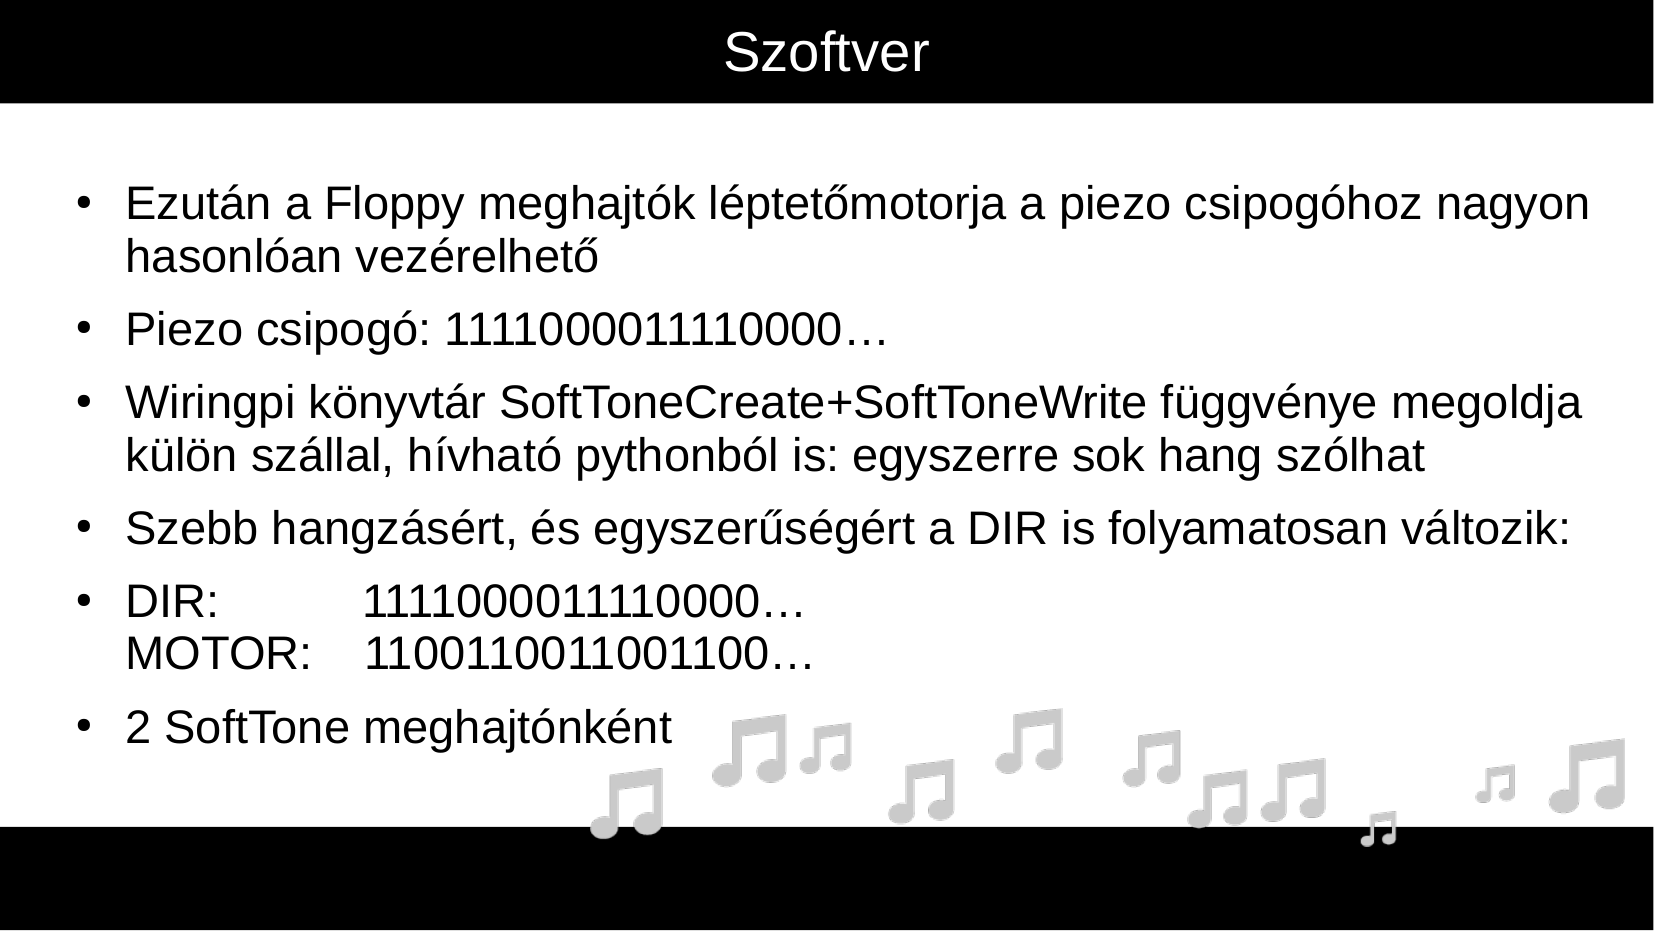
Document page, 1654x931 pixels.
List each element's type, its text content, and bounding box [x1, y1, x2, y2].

list Ezután a Floppy meghajtók léptetőmotorja a piezo csipogóhoz nagyon hasonlóan vezérelhető Piezo csipogó: 1111000011110000… Wiringpi könyvtár SoftToneCreate+SoftToneWrite függvénye megoldja külön szállal, hívható pythonból is: egyszerre sok hang szólhat Szebb hangzásért, és egyszerűségért a DIR is folyamatosan változik: DIR: 1111000011110000… MOTOR: 1100110011001100… 2 SoftTone meghajtónként [59, 177, 1595, 768]
title Szoftver [59, 6, 1595, 98]
